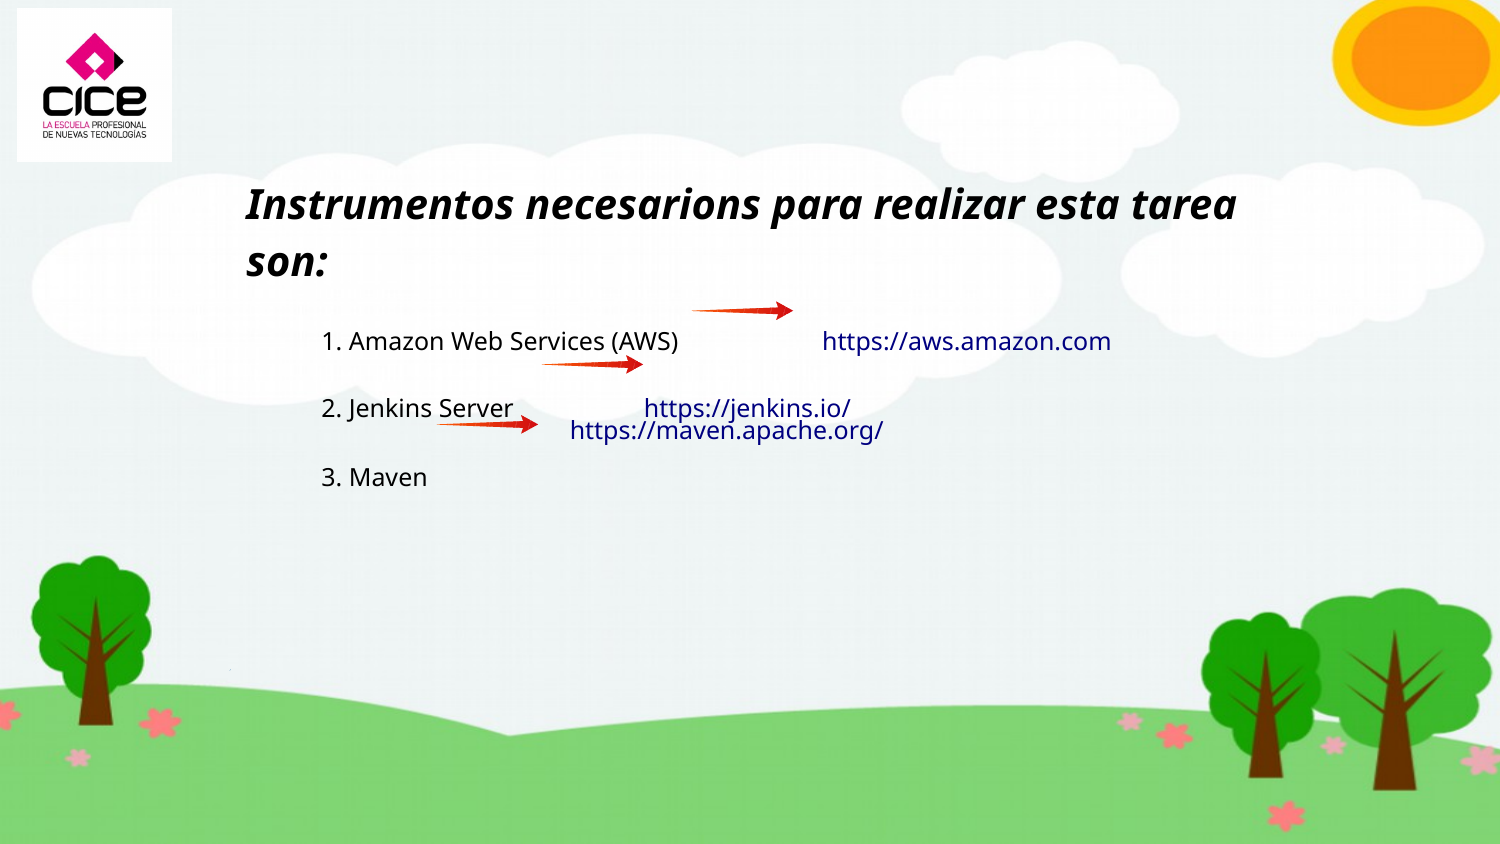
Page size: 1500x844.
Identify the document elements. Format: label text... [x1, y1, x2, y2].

picture [0, 0, 1500, 844]
text_box https://maven.apache.org/ [555, 405, 1082, 448]
title Instrumentos necesarions para realizar esta tarea son: 1. Amazon Web Services (AWS) https://aws.amazon.com 2. Jenkins Server https://jenkins.io/ 3. Maven [246, 228, 1321, 440]
